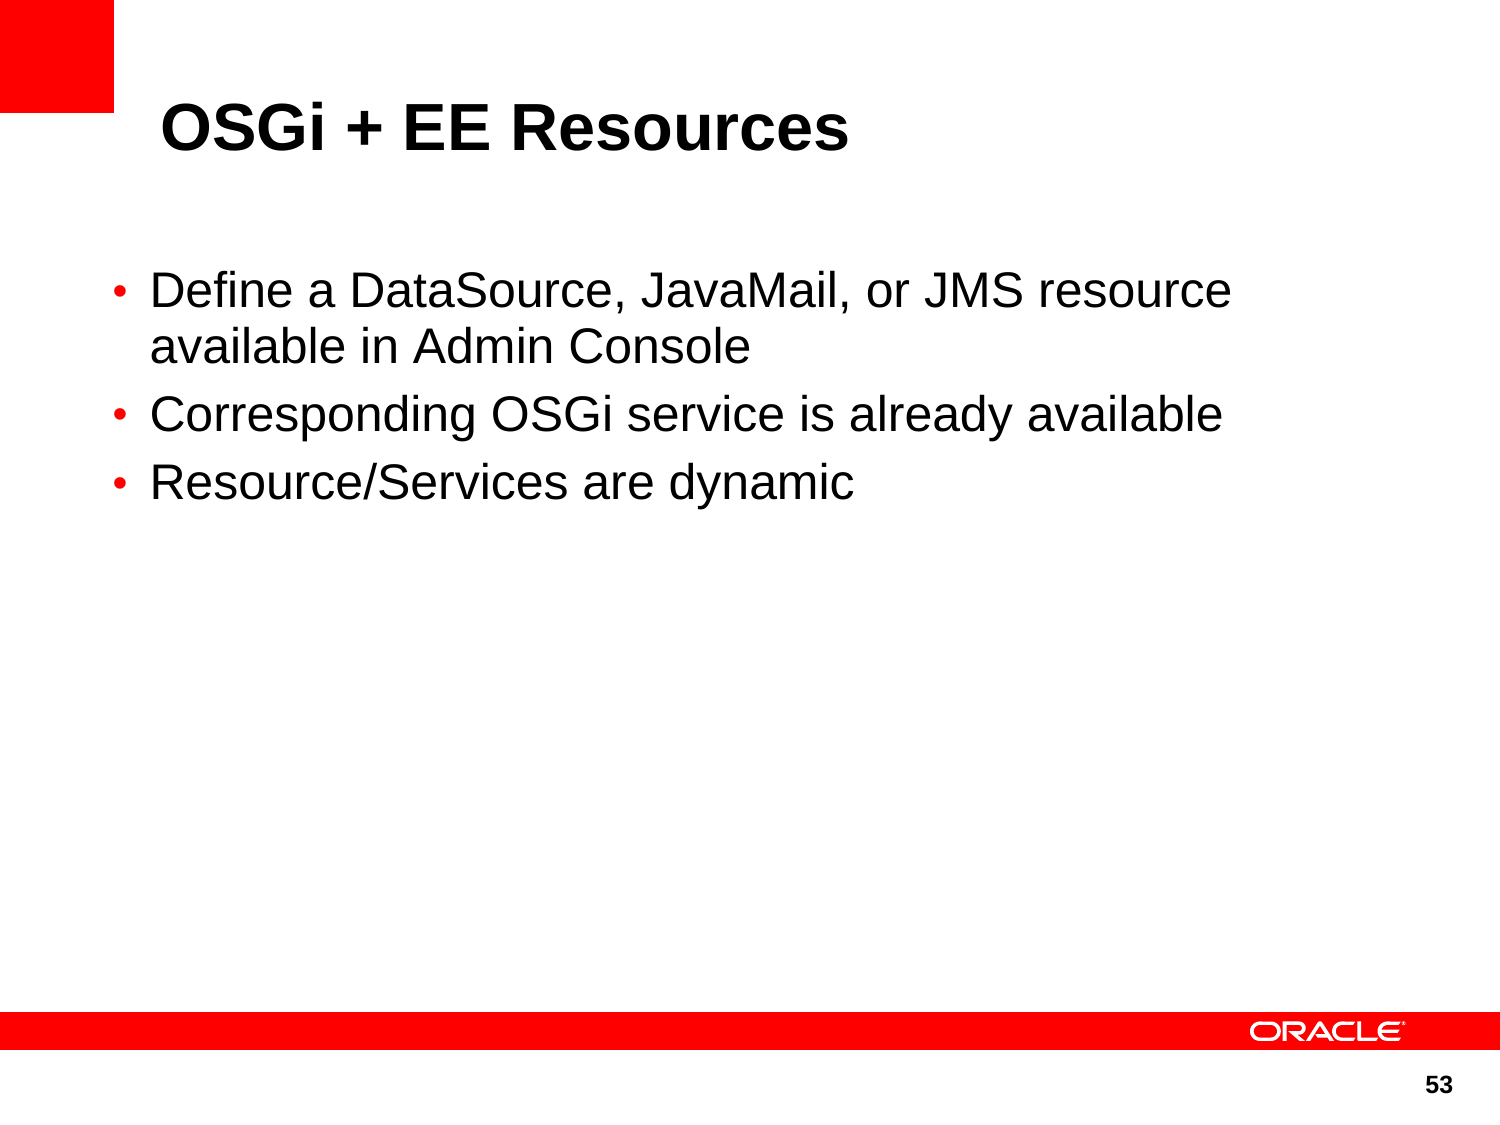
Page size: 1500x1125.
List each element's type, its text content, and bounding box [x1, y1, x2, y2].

picture [0, 1012, 1500, 1050]
list Define a DataSource, JavaMail, or JMS resource available in Admin Console Corresponding OSGi service is already available Resource/Services are dynamic [112, 262, 1349, 1006]
title OSGi + EE Resources [145, 42, 1390, 213]
picture [0, 0, 114, 113]
